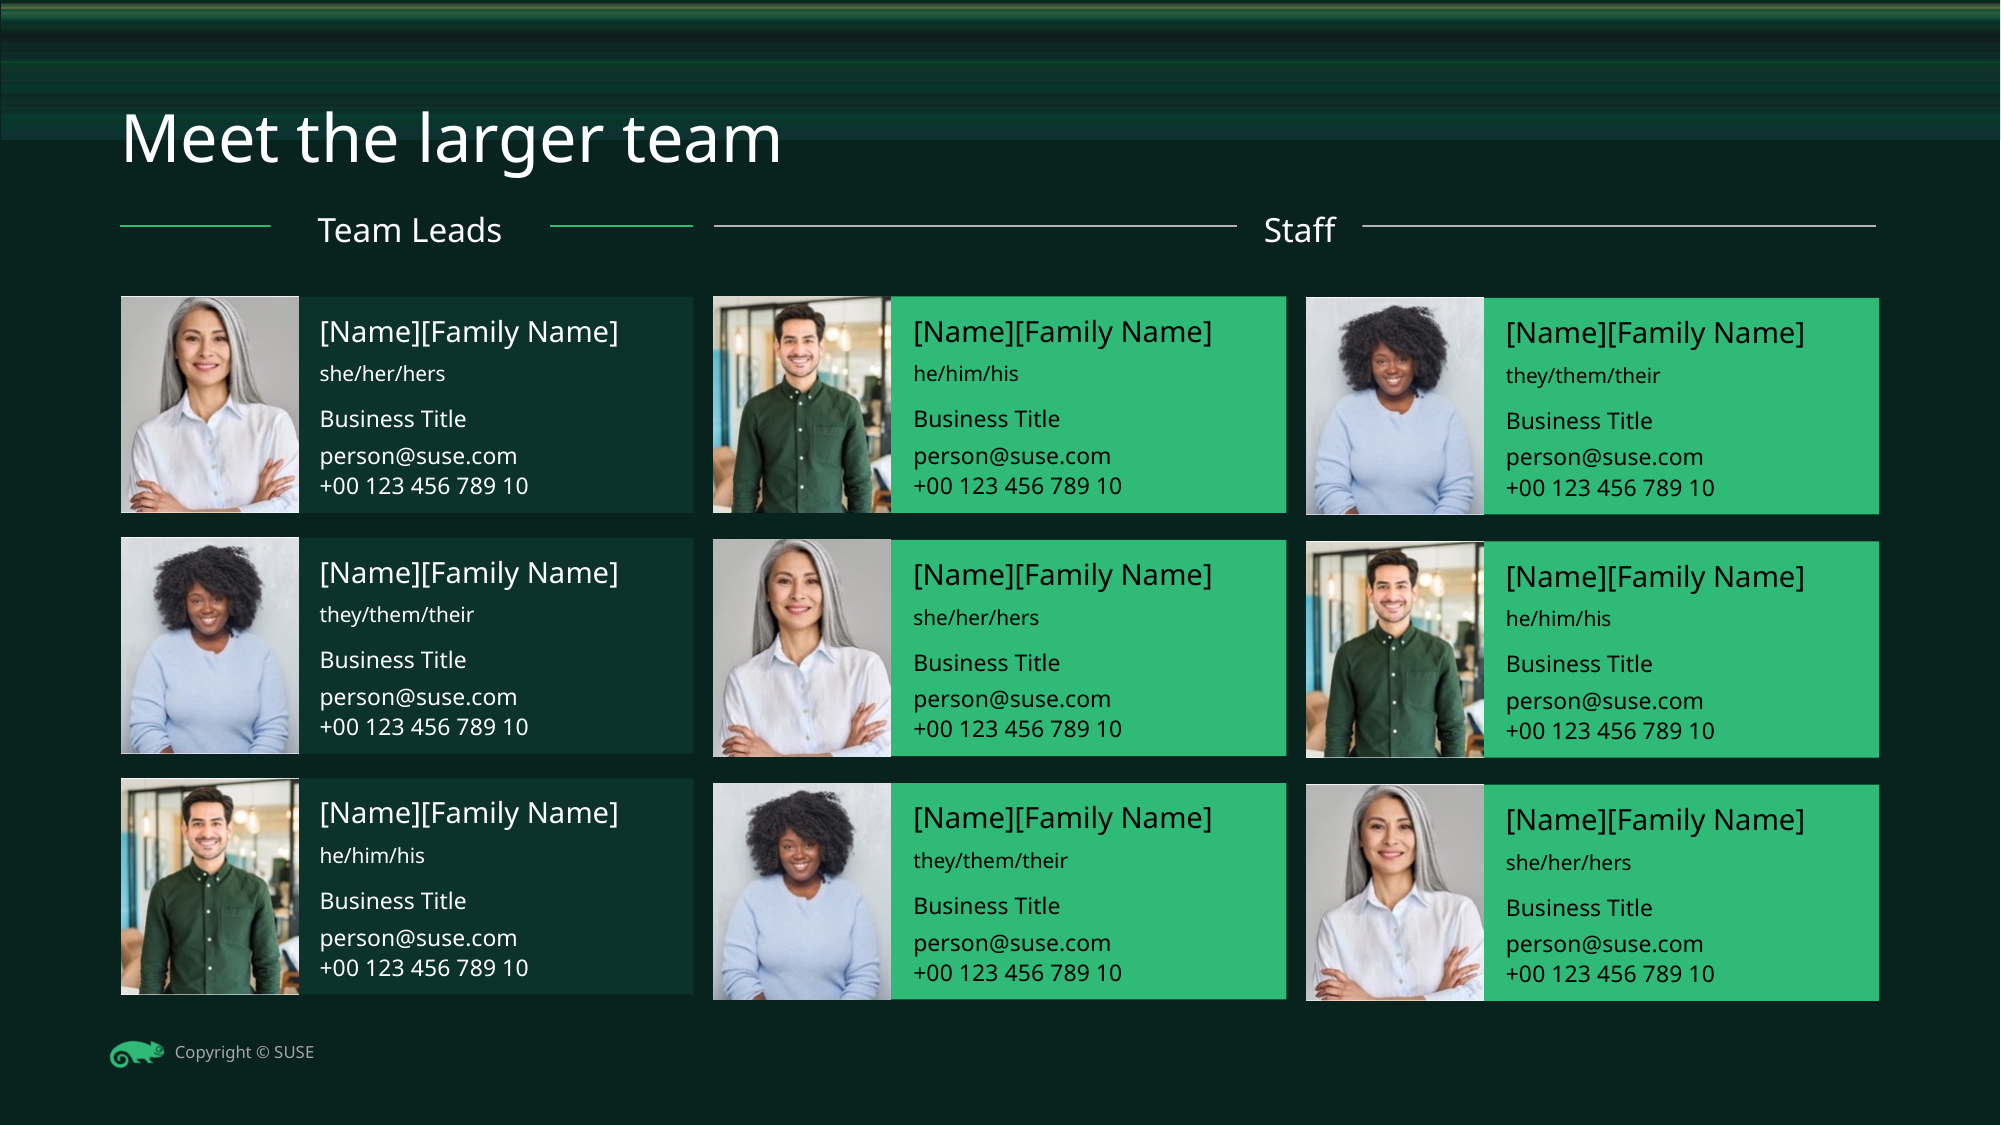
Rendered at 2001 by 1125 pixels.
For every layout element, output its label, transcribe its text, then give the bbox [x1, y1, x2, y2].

picture [99, 1031, 175, 1074]
list person@suse.com +00 123 456 789 10 [1505, 683, 1861, 745]
picture [121, 296, 299, 513]
list [Name][Family Name] [1505, 554, 1861, 593]
list [Name][Family Name] [319, 791, 675, 830]
list they/them/their [1505, 360, 1861, 388]
list person@suse.com +00 123 456 789 10 [913, 438, 1268, 500]
list person@suse.com +00 123 456 789 10 [1505, 440, 1861, 501]
list person@suse.com +00 123 456 789 10 [913, 682, 1268, 743]
list [Name][Family Name] [319, 309, 675, 348]
list Business Title [319, 642, 675, 673]
list Business Title [1505, 890, 1861, 921]
list he/him/his [1505, 603, 1861, 632]
list they/them/their [319, 599, 675, 628]
picture [1306, 297, 1484, 515]
list person@suse.com +00 123 456 789 10 [913, 925, 1268, 986]
list [Name][Family Name] [1505, 797, 1861, 836]
list person@suse.com +00 123 456 789 10 [319, 438, 675, 500]
list she/her/hers [1505, 846, 1861, 875]
list Business Title [913, 888, 1268, 919]
list he/him/his [319, 840, 675, 868]
list Business Title [319, 402, 675, 432]
picture [1, 0, 2001, 140]
list he/him/his [913, 358, 1268, 387]
list [Name][Family Name] [319, 550, 675, 589]
picture [1306, 784, 1484, 1001]
list [Name][Family Name] [913, 796, 1268, 835]
picture [713, 296, 891, 513]
list she/her/hers [913, 601, 1268, 630]
list person@suse.com +00 123 456 789 10 [1505, 926, 1861, 988]
list Business Title [913, 645, 1268, 676]
list person@suse.com +00 123 456 789 10 [319, 679, 675, 740]
list Business Title [319, 883, 675, 914]
list they/them/their [913, 845, 1268, 873]
picture [121, 778, 299, 995]
picture [1306, 541, 1484, 758]
picture [713, 783, 891, 1000]
title Meet the larger team [120, 103, 1880, 179]
list she/her/hers [319, 358, 675, 387]
picture [121, 537, 299, 754]
list Business Title [1505, 403, 1861, 434]
list [Name][Family Name] [913, 552, 1268, 591]
list [Name][Family Name] [1505, 311, 1861, 349]
list Team Leads [270, 205, 550, 249]
list person@suse.com +00 123 456 789 10 [319, 920, 675, 981]
list Staff [1237, 205, 1363, 249]
list Business Title [913, 402, 1268, 432]
list [Name][Family Name] [913, 309, 1268, 348]
picture [713, 539, 891, 757]
list Business Title [1505, 647, 1861, 677]
